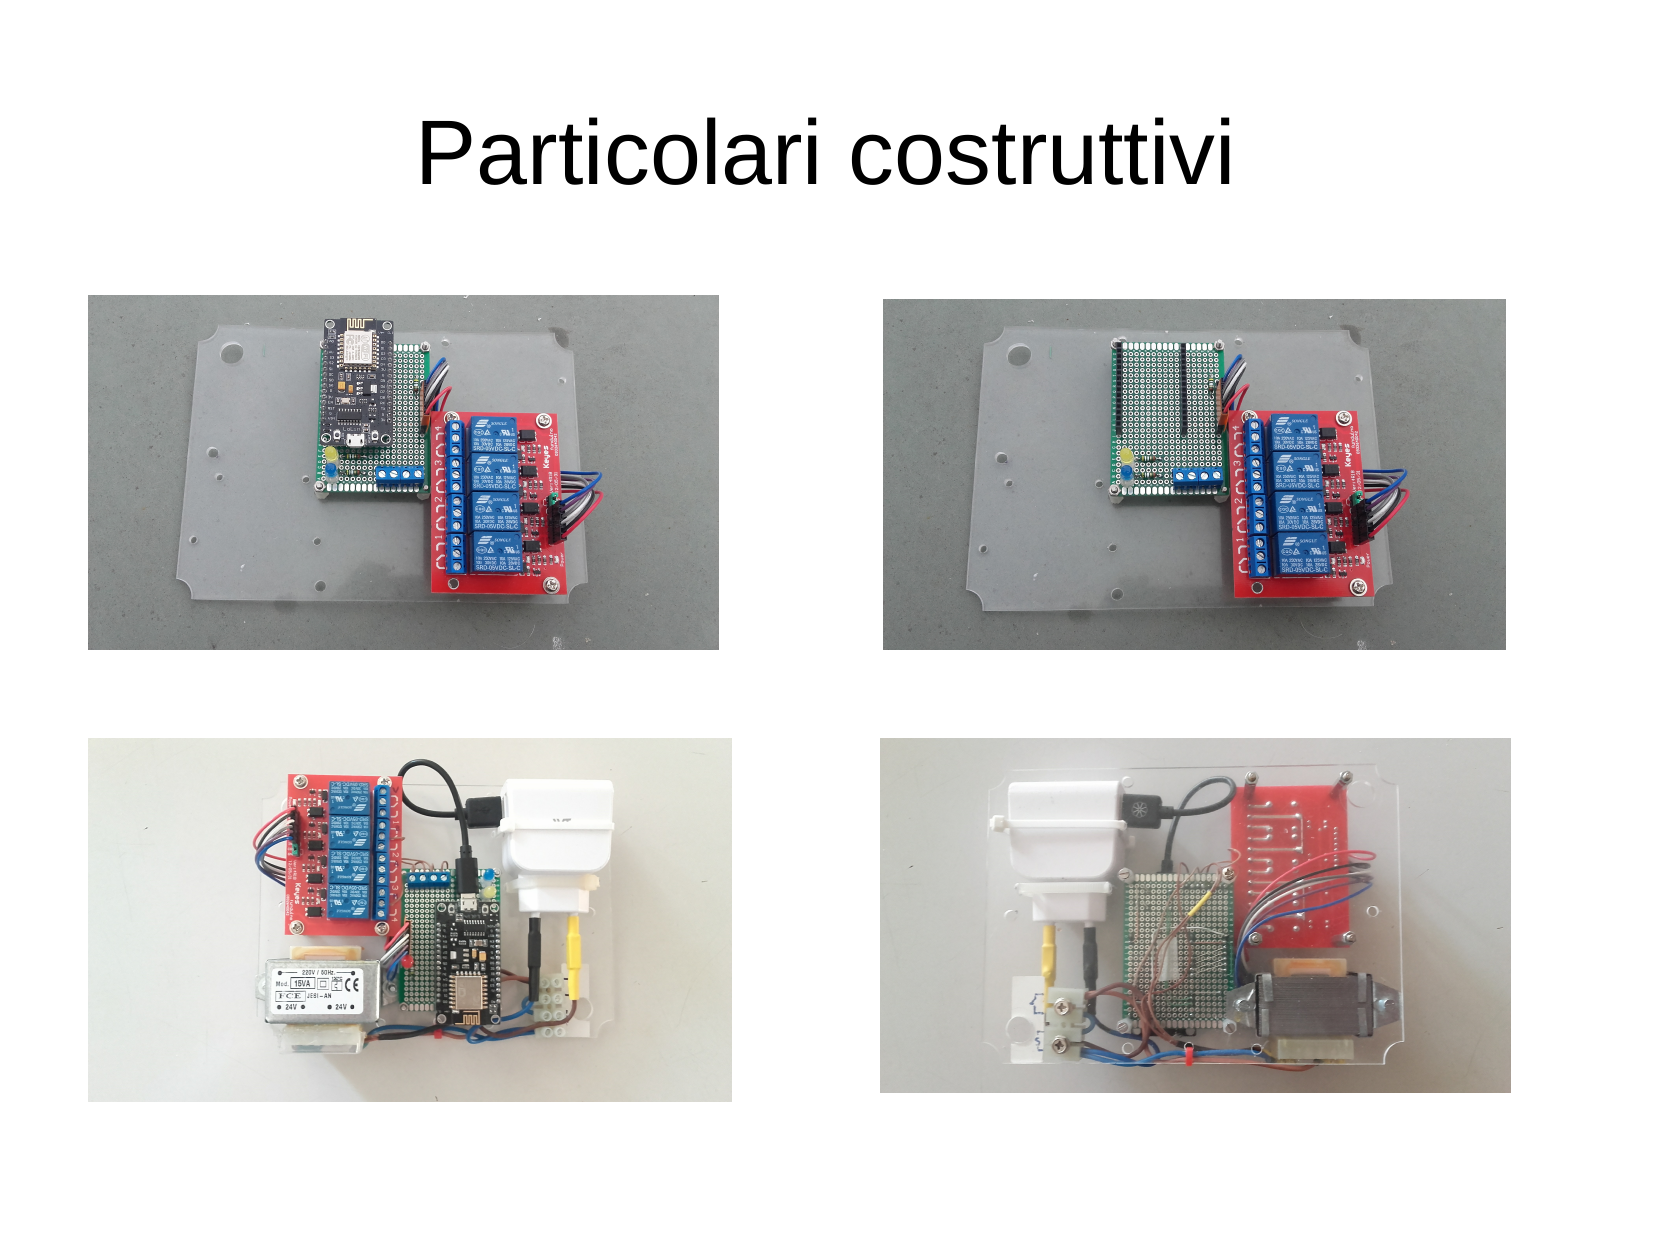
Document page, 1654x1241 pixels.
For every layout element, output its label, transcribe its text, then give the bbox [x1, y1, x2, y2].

picture [883, 299, 1506, 650]
picture [88, 738, 732, 1102]
title Particolari costruttivi [82, 49, 1571, 257]
picture [880, 738, 1511, 1093]
picture [88, 295, 719, 650]
